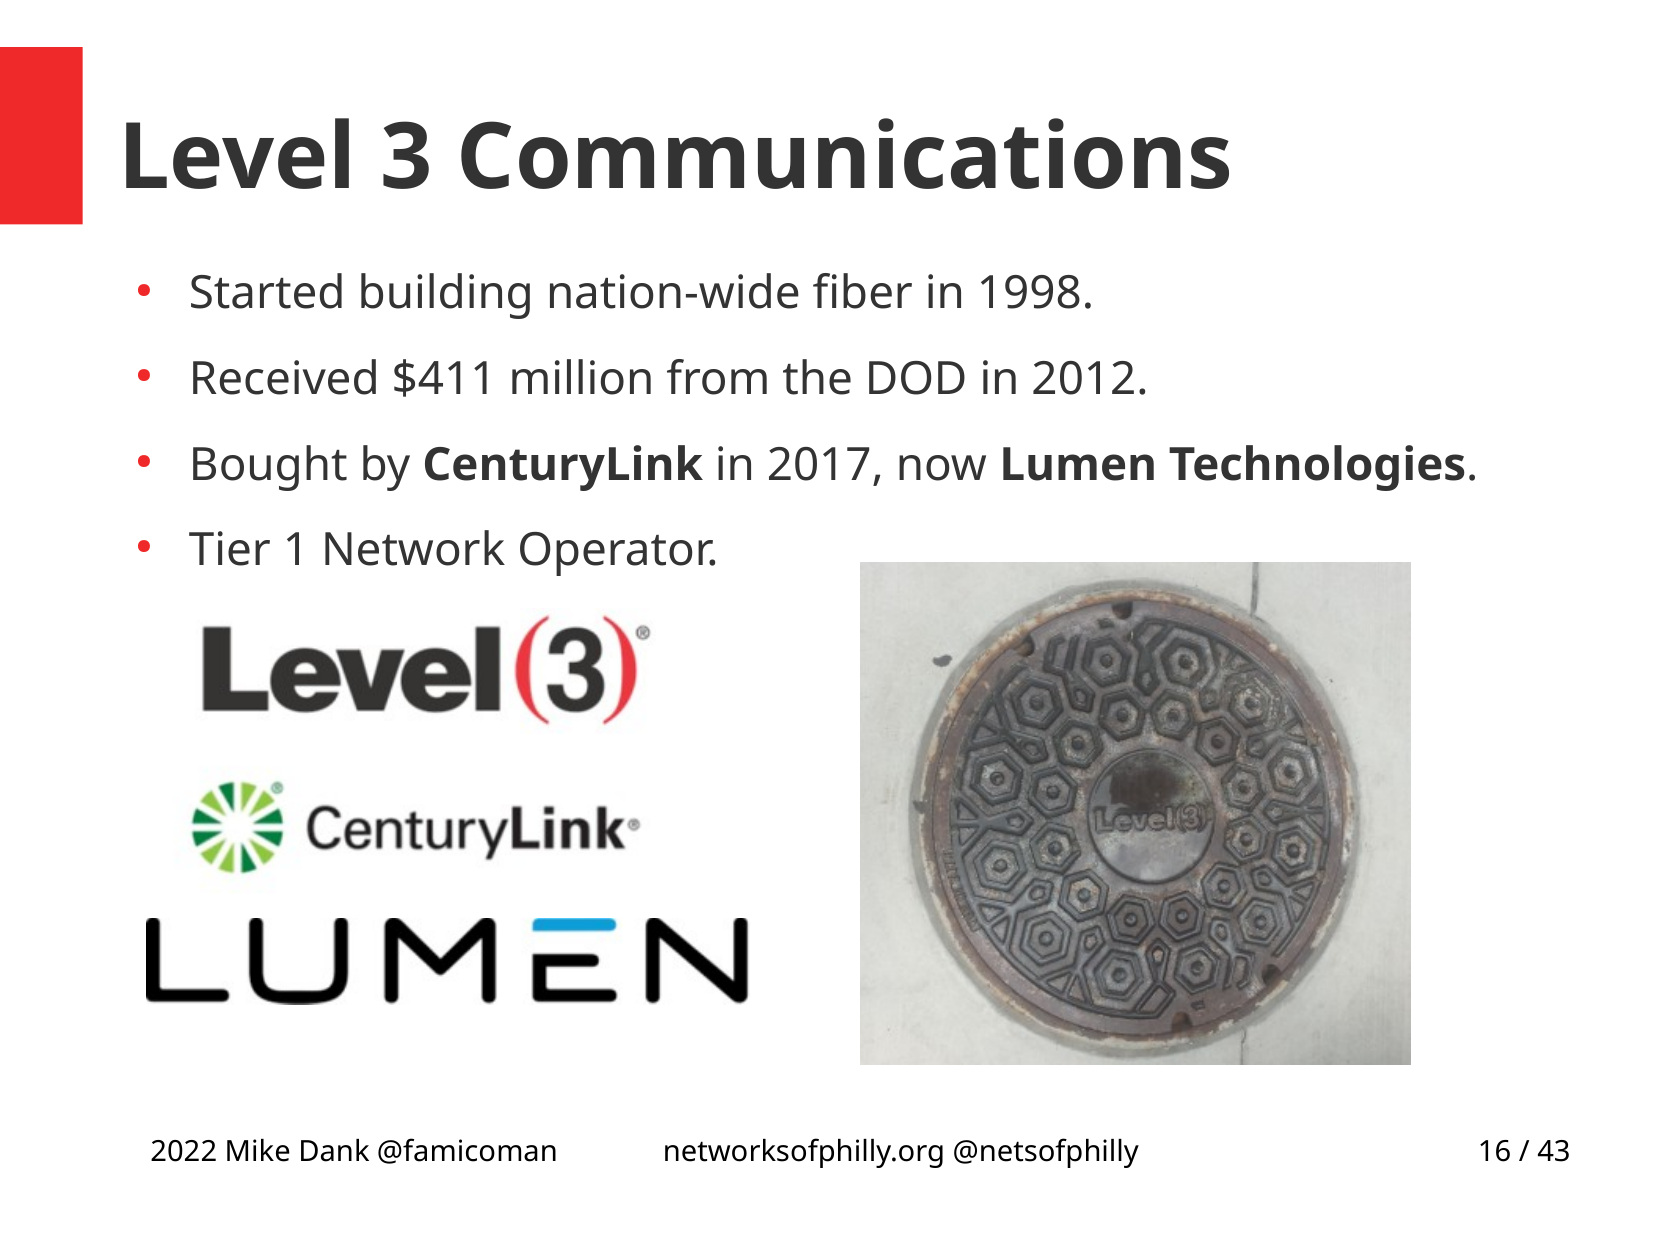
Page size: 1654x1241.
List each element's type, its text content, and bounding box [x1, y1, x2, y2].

picture [860, 562, 1411, 1066]
list Started building nation-wide fiber in 1998. Received $411 million from the DOD in 2012. Bought by CenturyLink in 2017, now Lumen Technologies. Tier 1 Network Operator. [118, 259, 1576, 980]
picture [146, 918, 751, 1006]
picture [195, 608, 656, 736]
picture [150, 742, 665, 916]
title Level 3 Communications [118, 49, 1571, 257]
